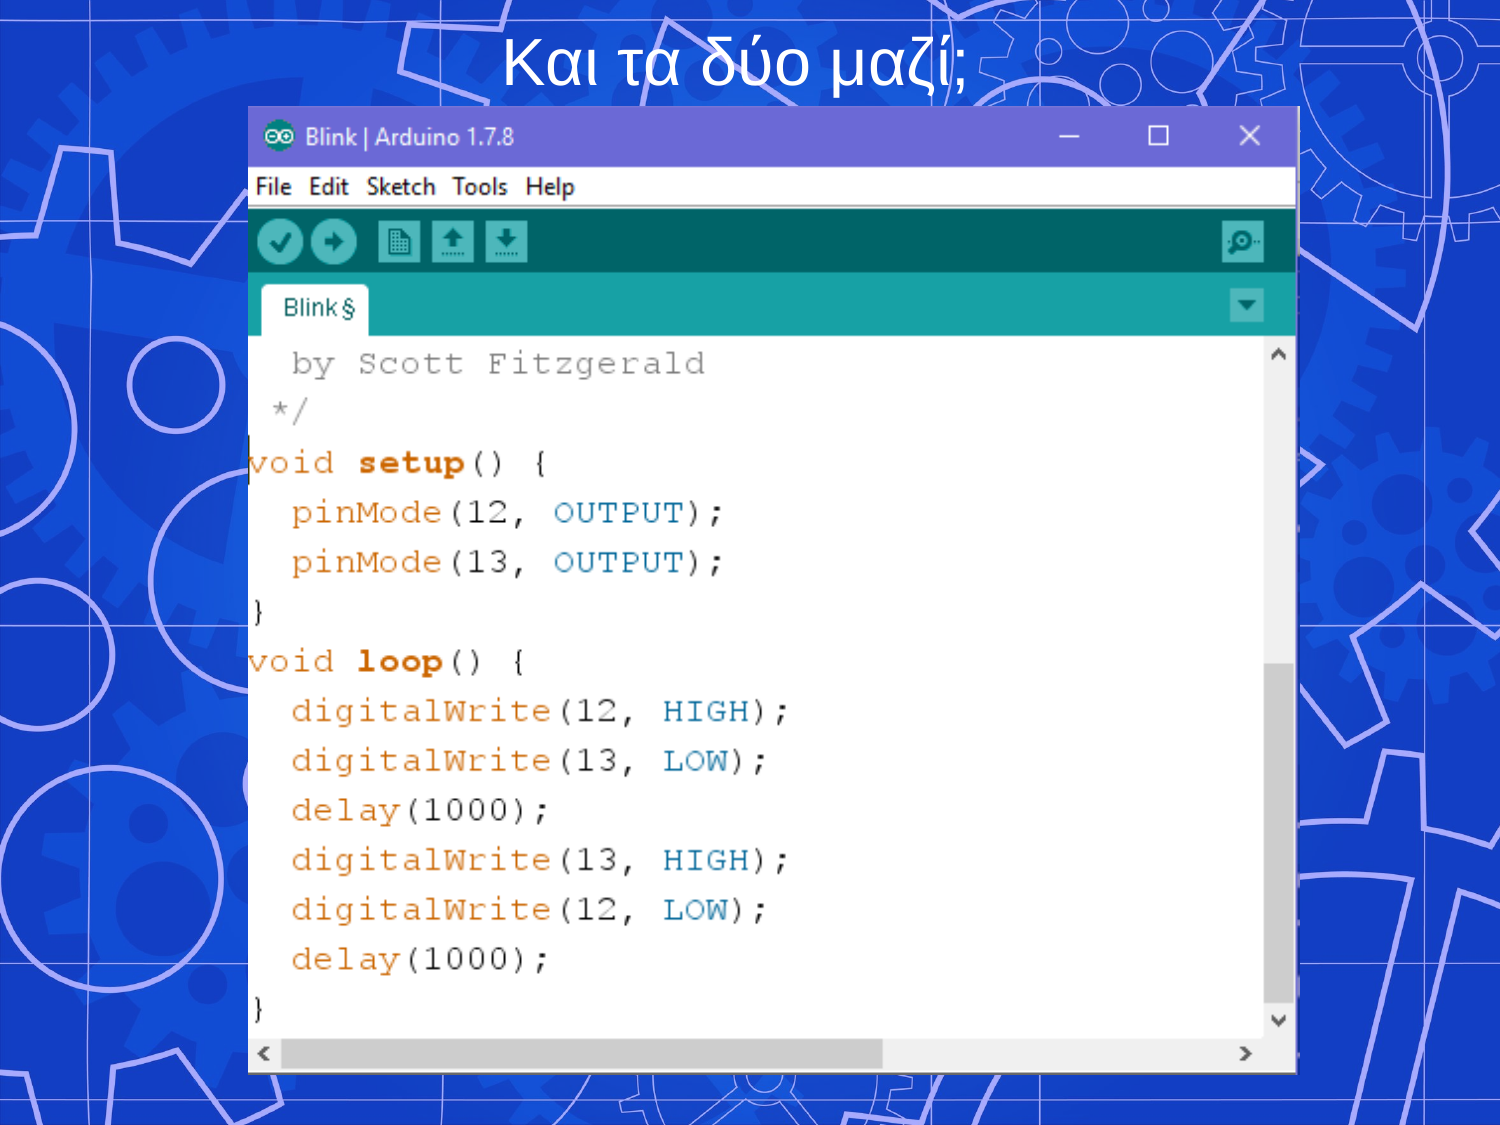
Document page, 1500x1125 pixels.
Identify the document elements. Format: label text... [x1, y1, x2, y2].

picture [0, 0, 1500, 1125]
text_box Και τα δύο μαζί; [472, 11, 1000, 107]
